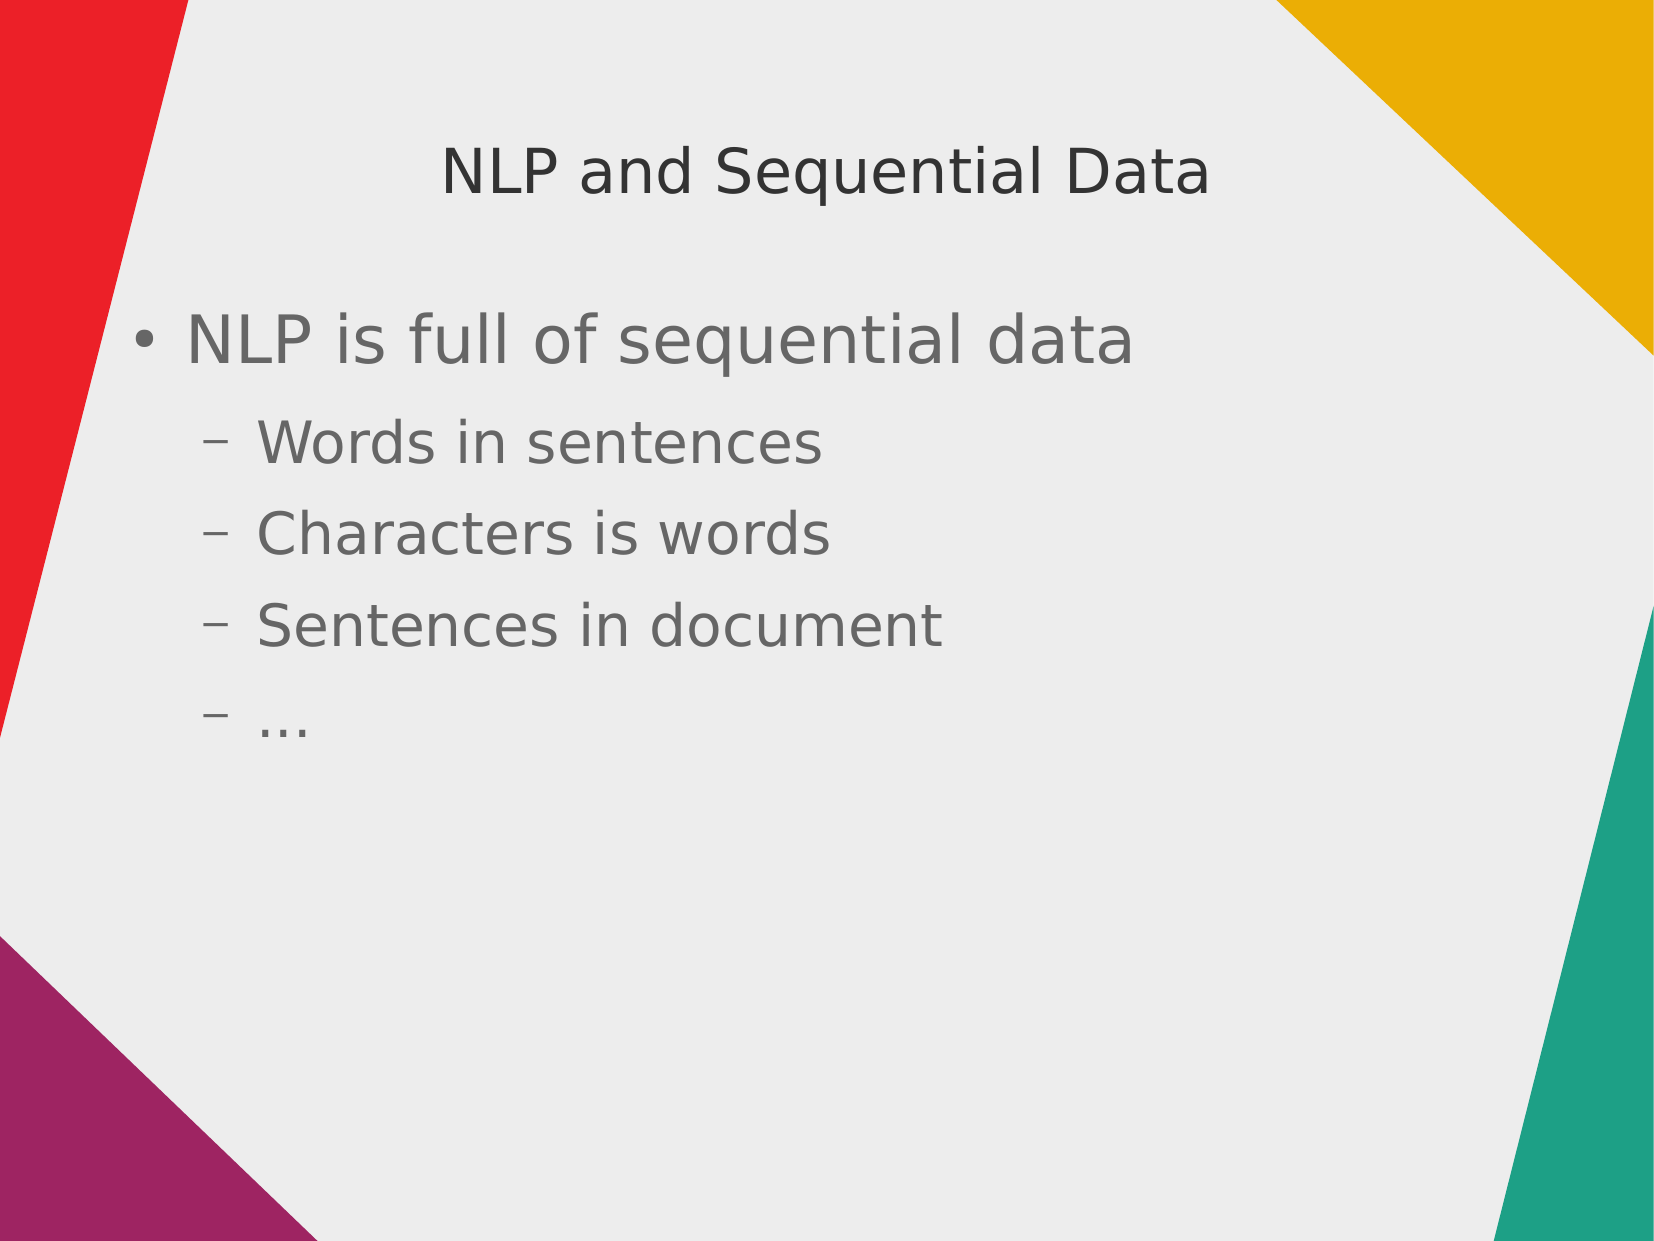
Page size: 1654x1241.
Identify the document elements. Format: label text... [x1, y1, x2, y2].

list NLP is full of sequential data Words in sentences Characters is words Sentences in document ... [114, 302, 1539, 1033]
title NLP and Sequential Data [114, 73, 1539, 271]
